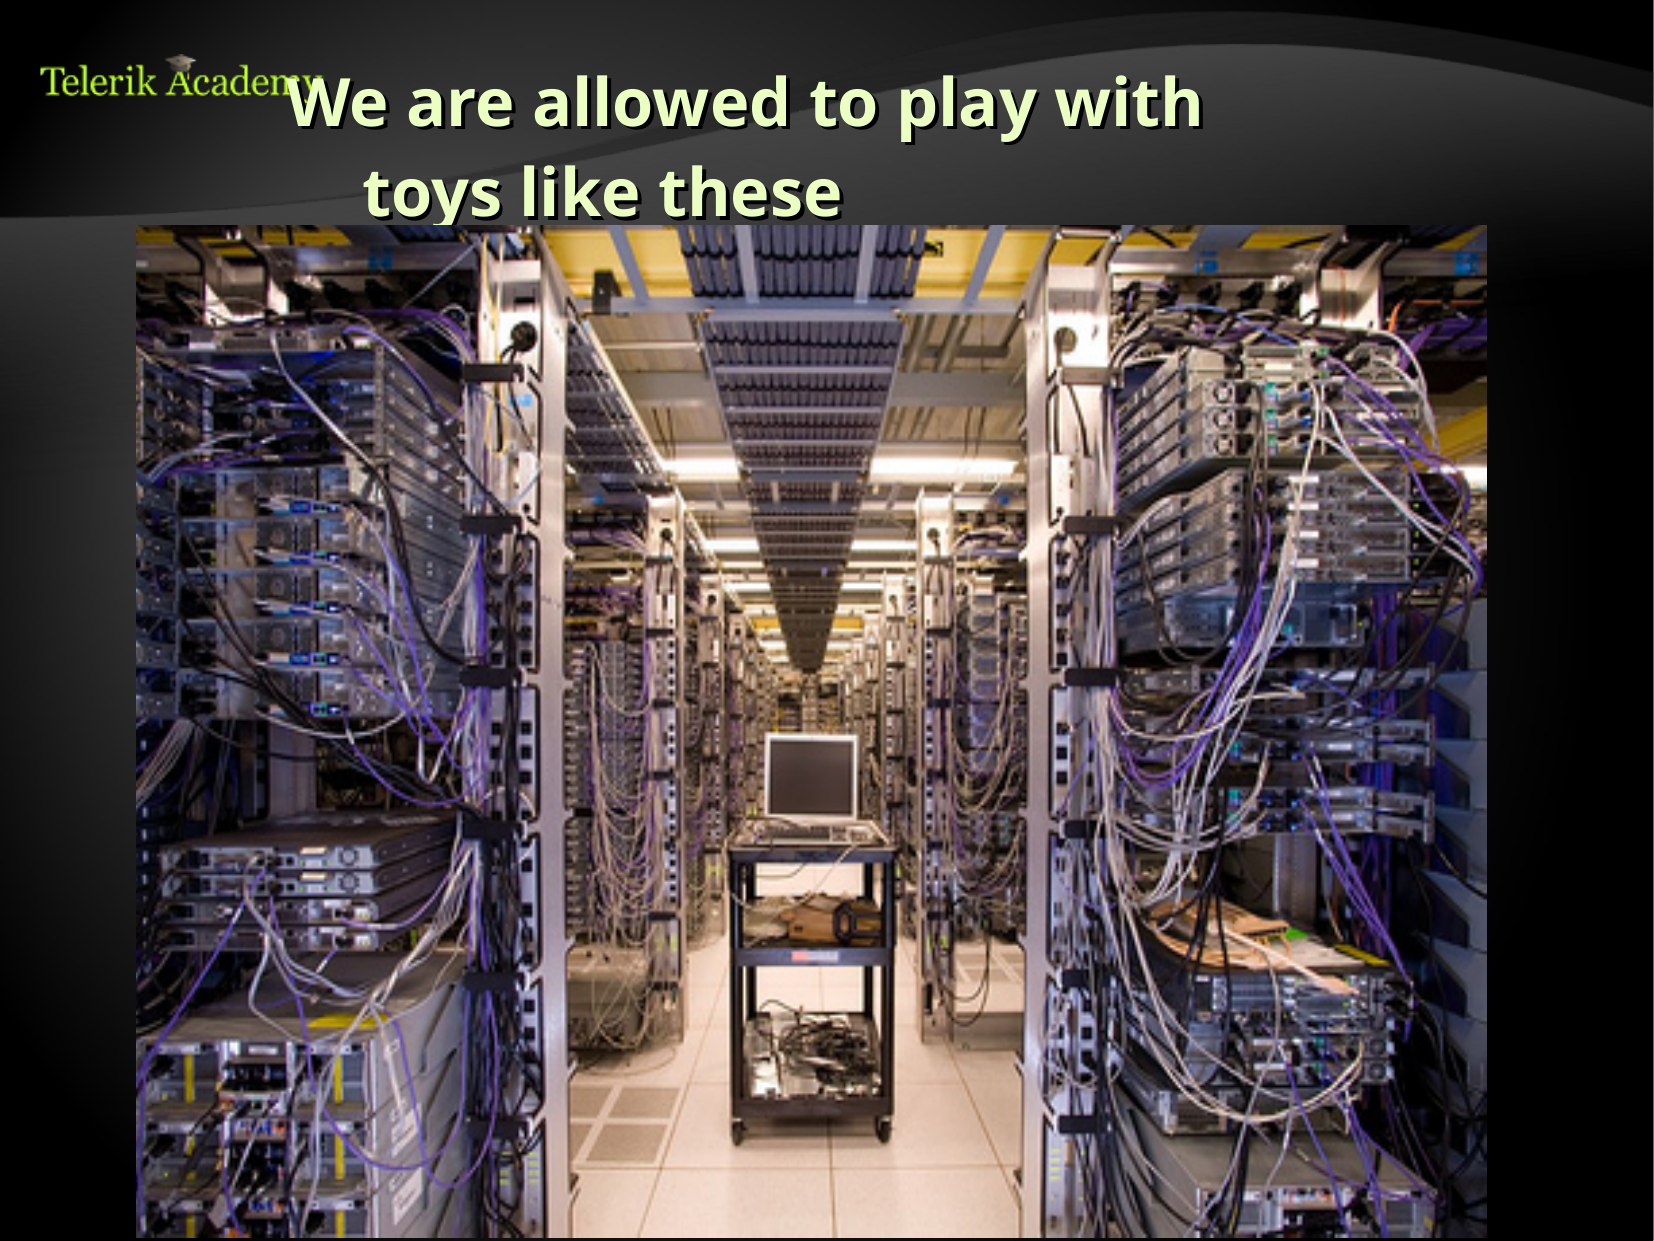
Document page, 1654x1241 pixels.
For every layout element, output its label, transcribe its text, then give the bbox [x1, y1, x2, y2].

title We are allowed to play with toys like these [45, 30, 1621, 261]
picture [0, 0, 1654, 1241]
